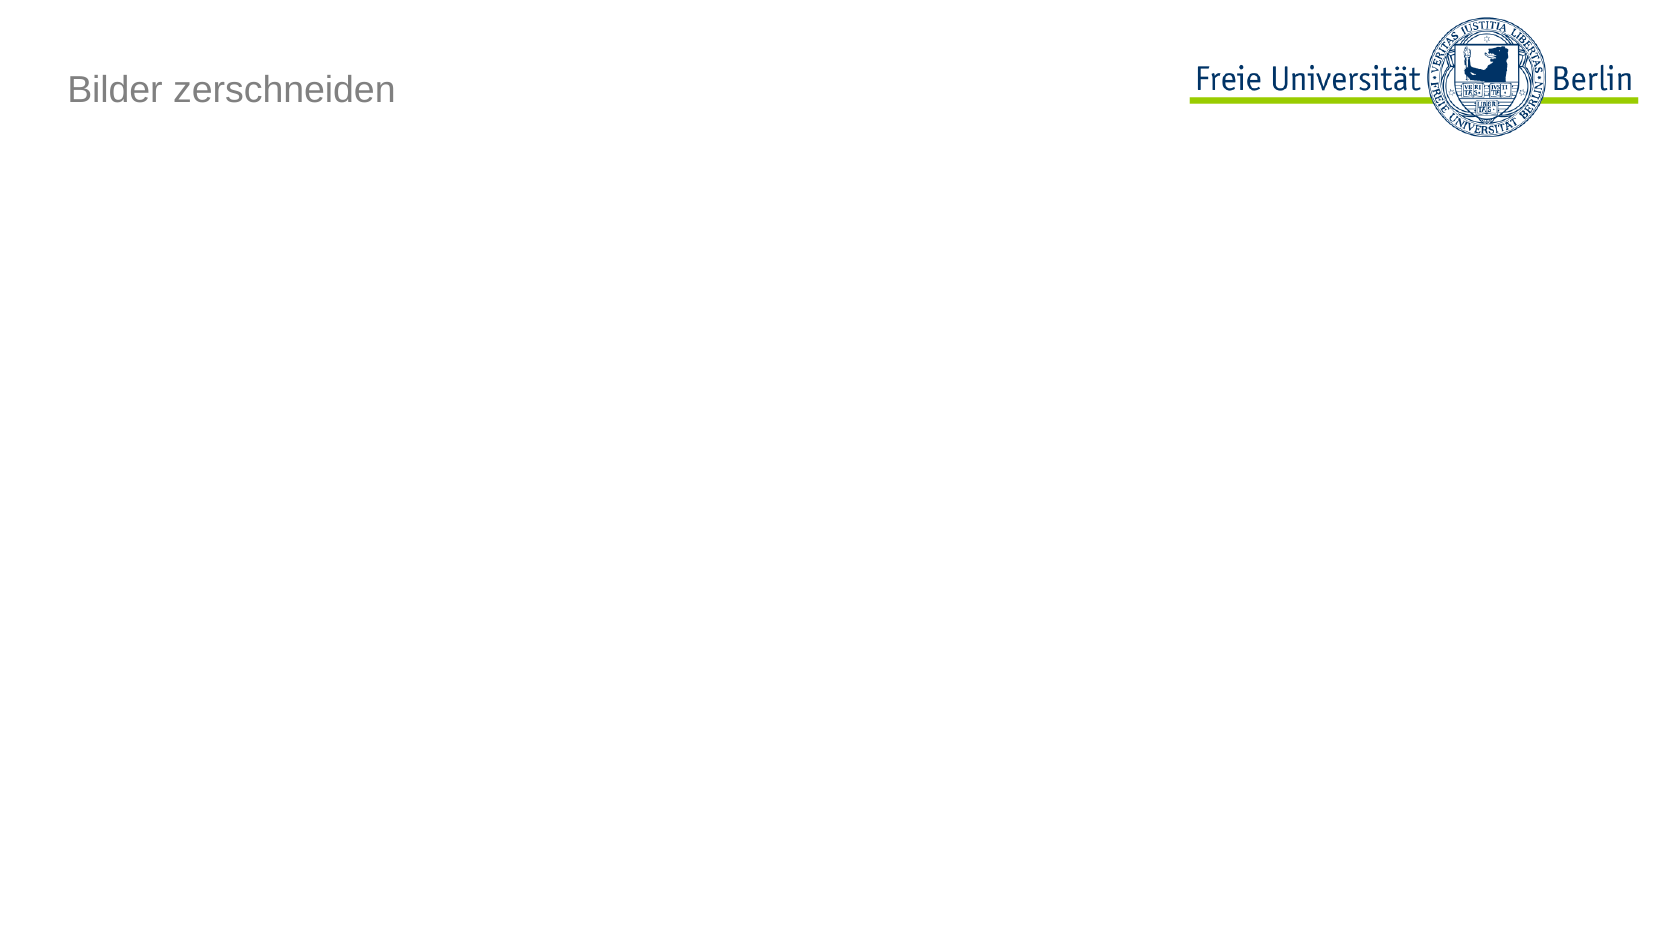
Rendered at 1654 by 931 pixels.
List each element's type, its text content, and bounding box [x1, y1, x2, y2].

picture [1185, 11, 1642, 142]
text_box Bilder zerschneiden [52, 61, 411, 119]
